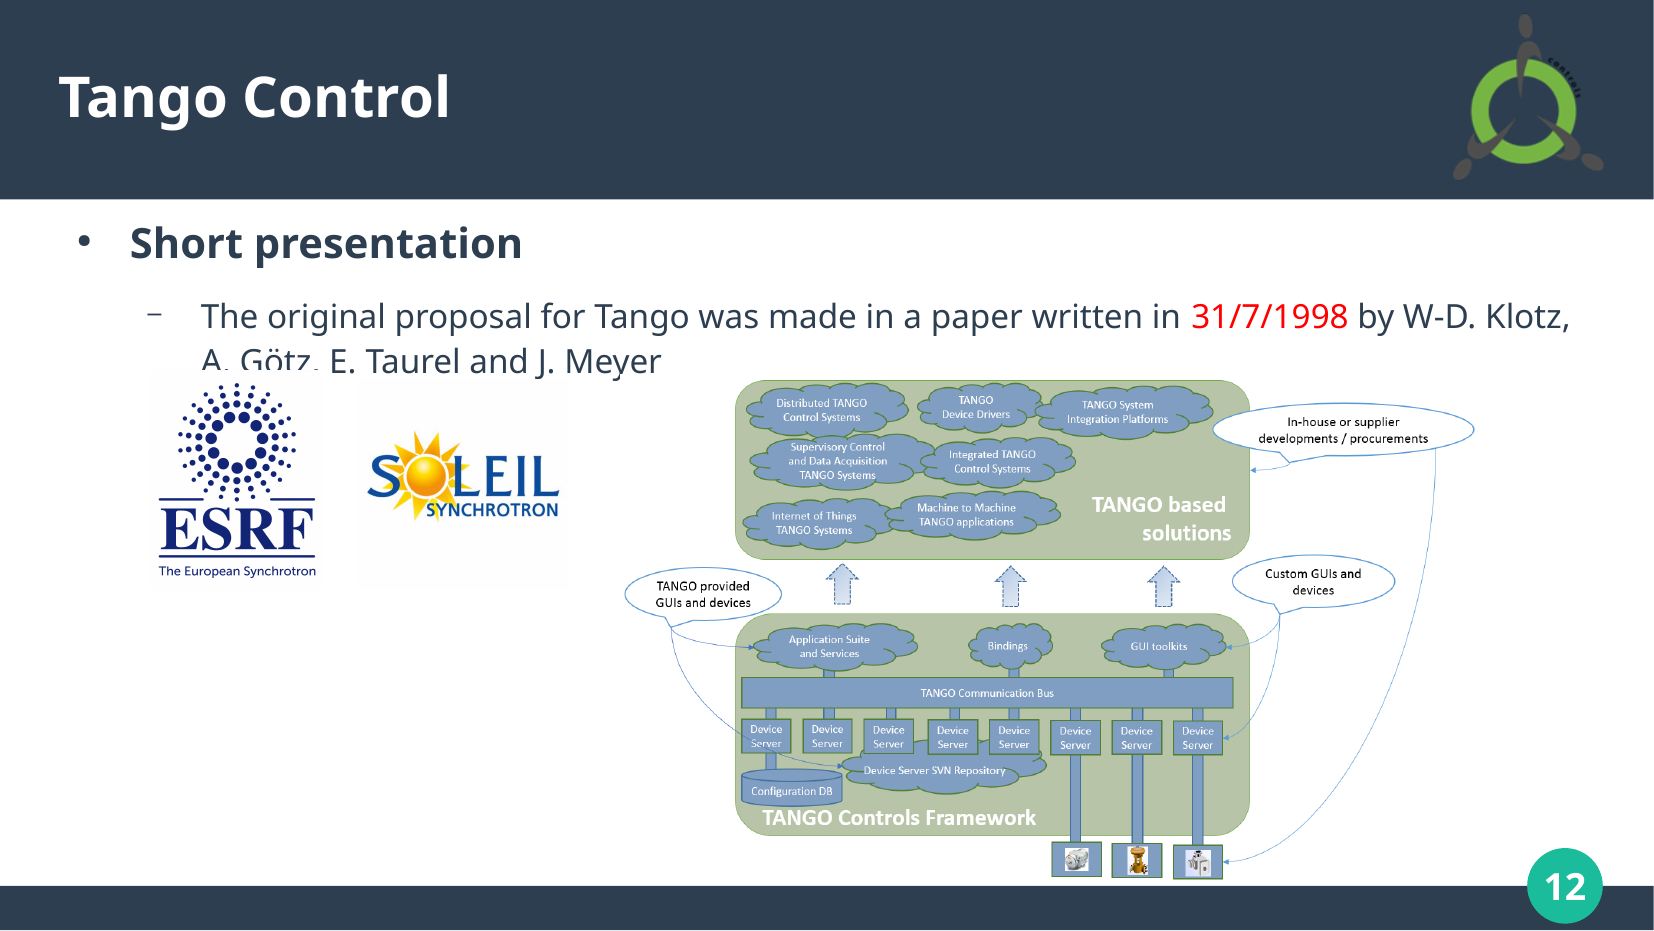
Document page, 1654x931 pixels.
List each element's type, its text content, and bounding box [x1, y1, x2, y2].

title Tango Control [59, 37, 1443, 156]
picture [1443, 12, 1613, 182]
picture [358, 379, 568, 589]
list Short presentation The original proposal for Tango was made in a paper written in 31/7/1998 by W-D. Klotz, A. Götz, E. Taurel and J. Meyer [59, 214, 1595, 835]
picture [620, 374, 1477, 885]
picture [150, 370, 324, 591]
